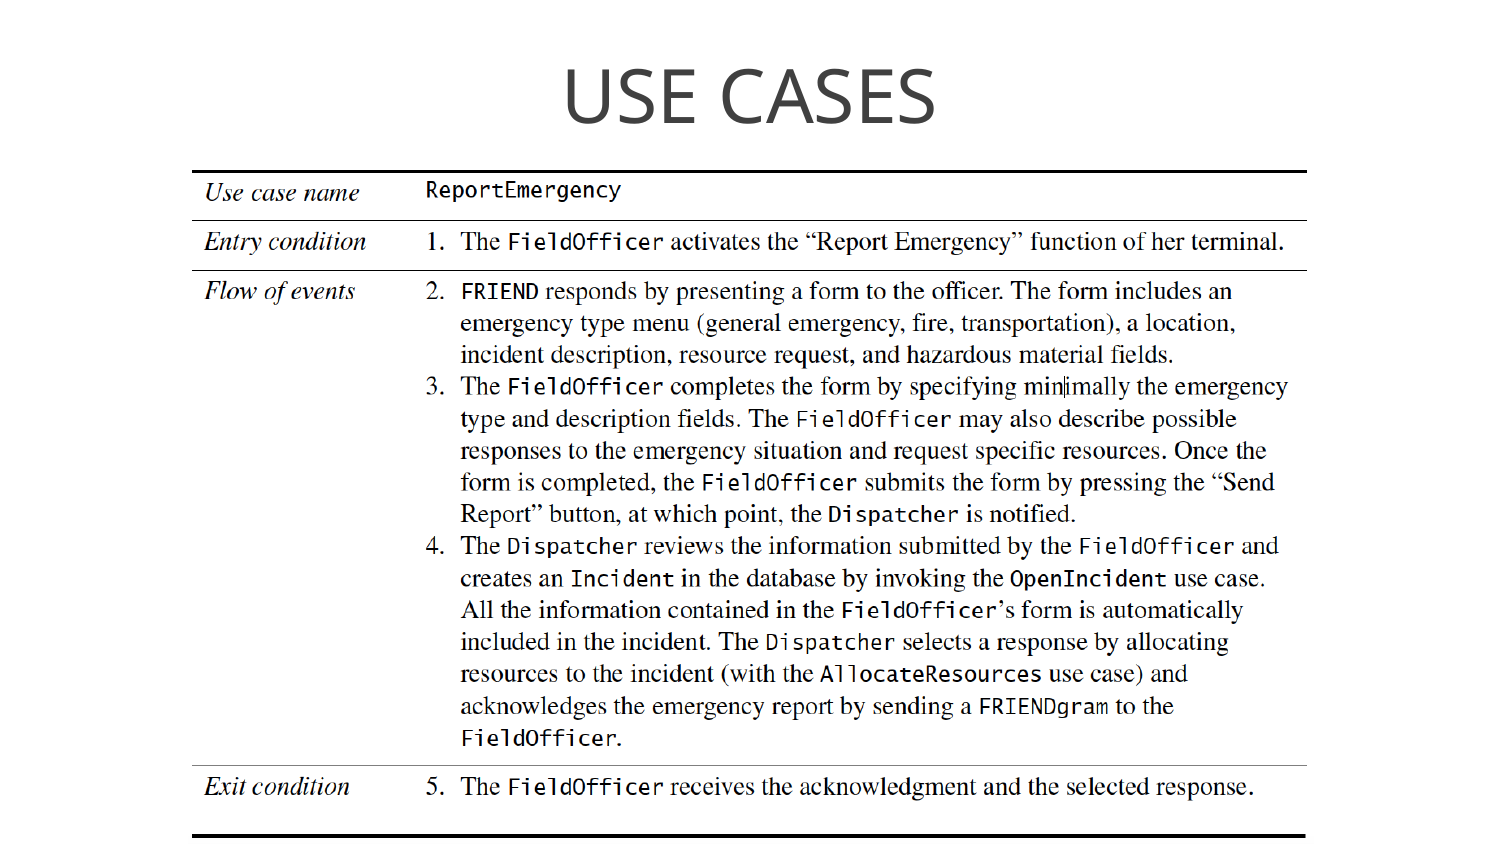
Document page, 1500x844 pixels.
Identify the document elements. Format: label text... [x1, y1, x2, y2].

picture [188, 163, 1314, 844]
title USE CASES [75, 23, 1425, 164]
